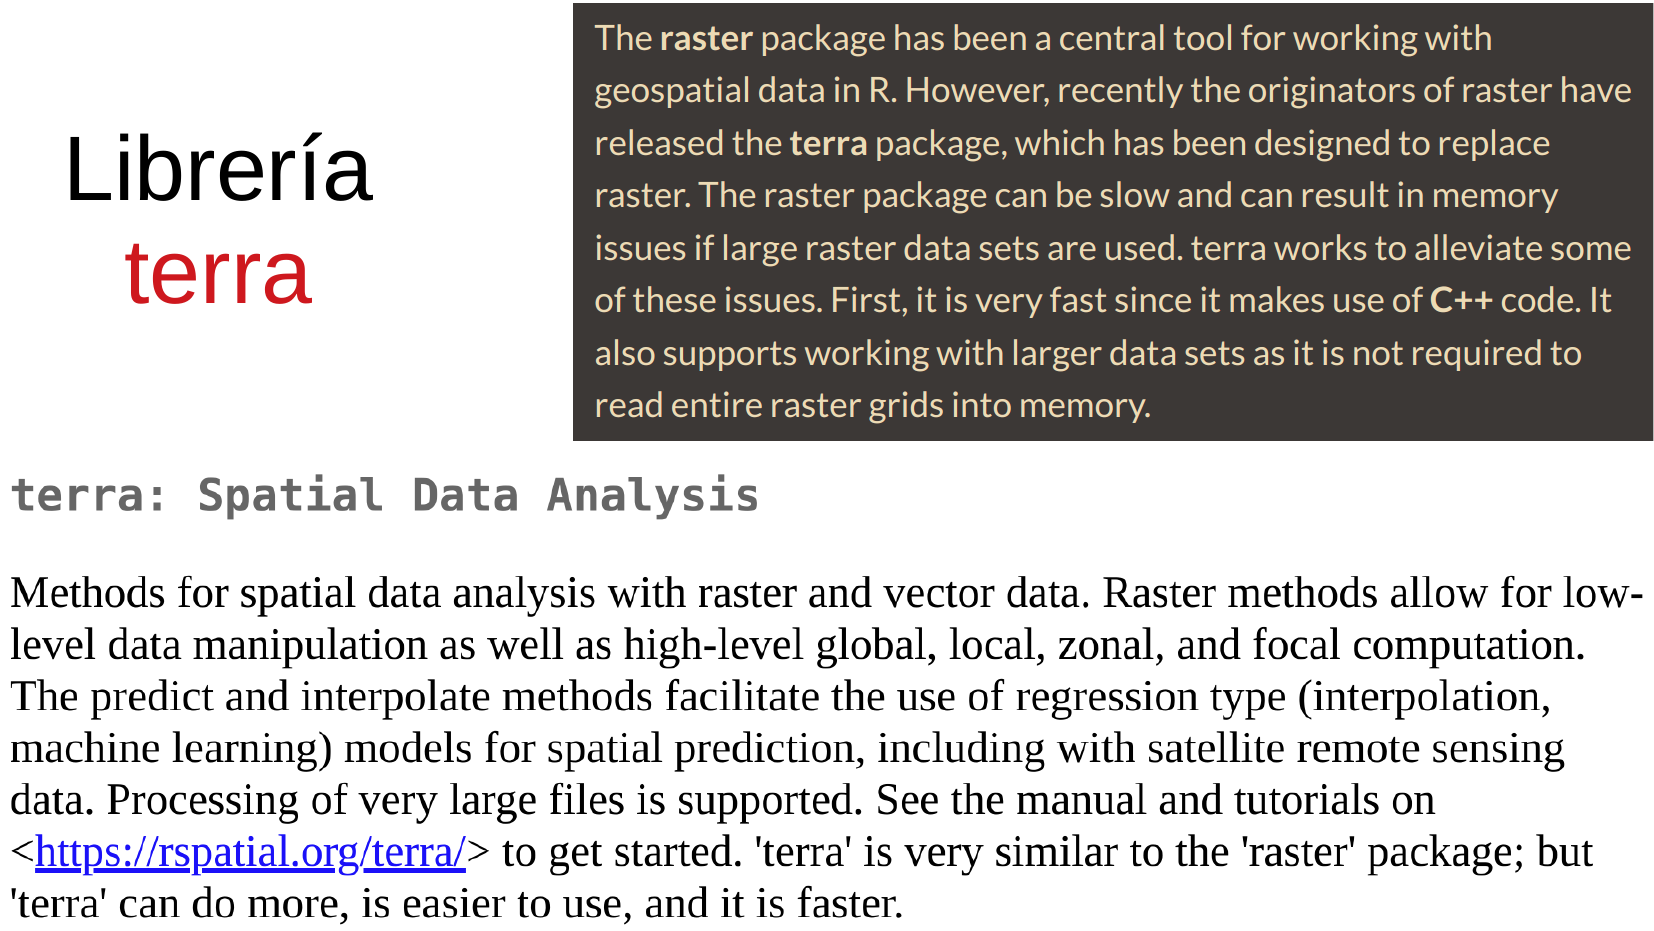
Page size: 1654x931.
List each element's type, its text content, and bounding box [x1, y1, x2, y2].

title Librería terra [35, 96, 403, 345]
picture [3, 461, 1654, 931]
picture [573, 3, 1654, 441]
